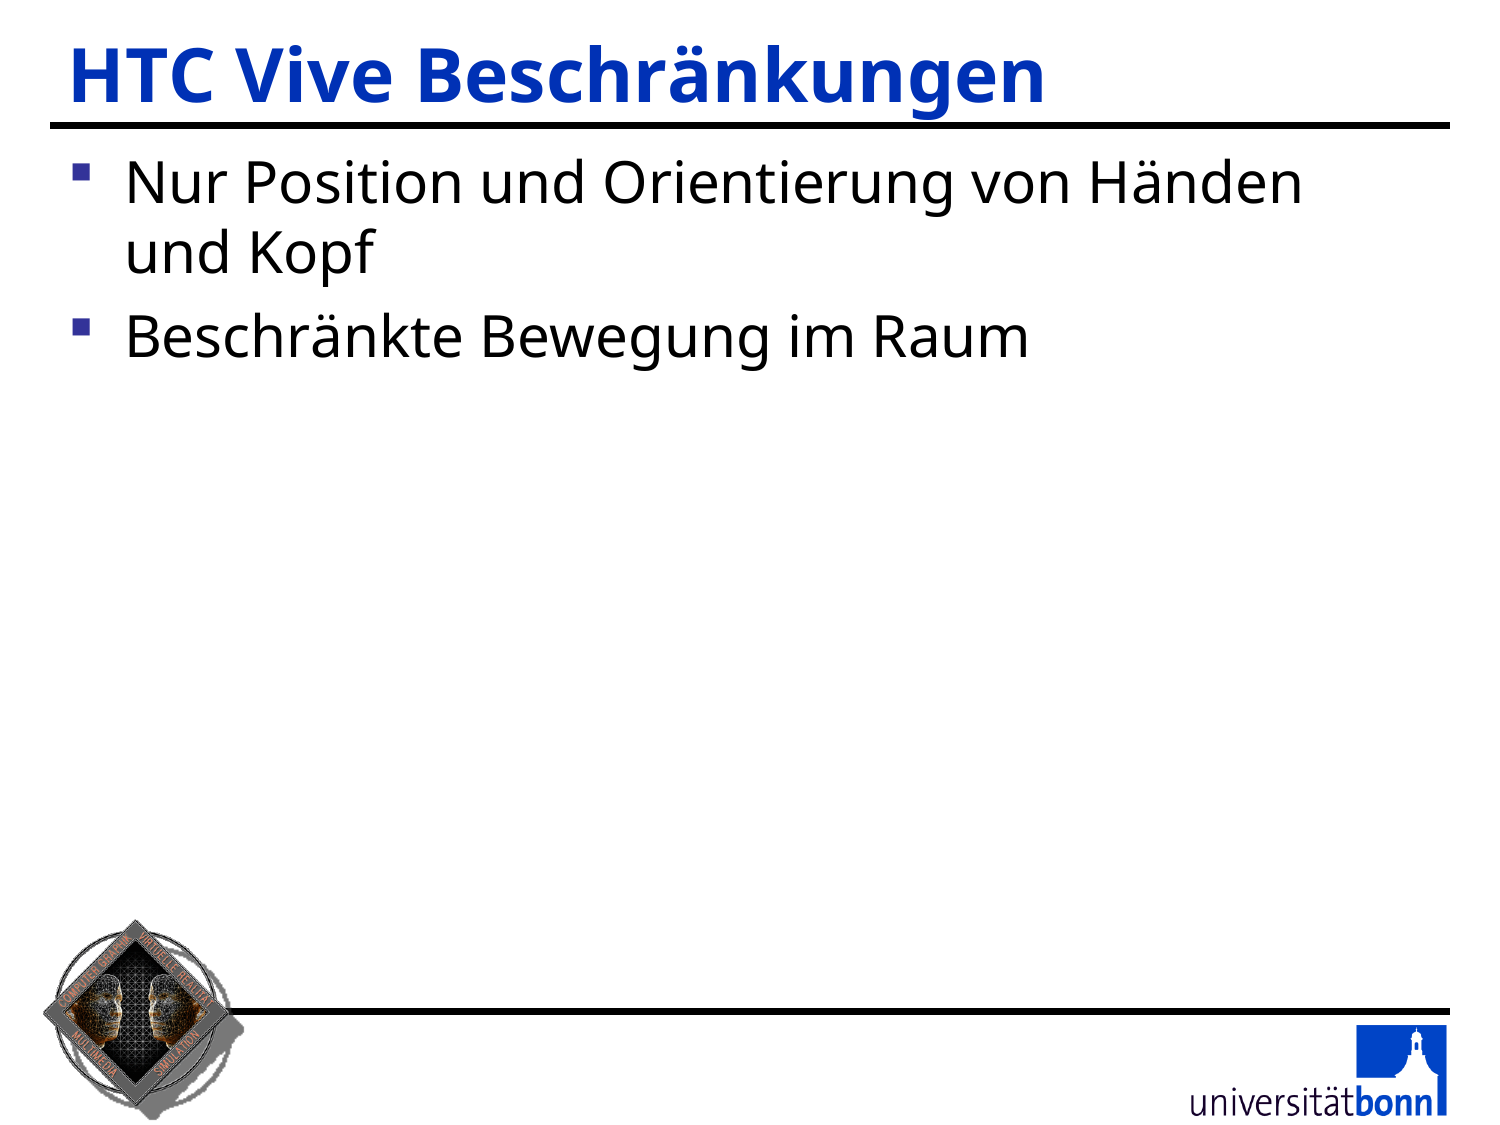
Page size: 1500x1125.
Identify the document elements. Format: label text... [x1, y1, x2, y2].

picture [1189, 1023, 1448, 1117]
title HTC Vive Beschränkungen [53, 18, 1447, 126]
picture [41, 917, 229, 1106]
list Nur Position und Orientierung von Händen und Kopf Beschränkte Bewegung im Raum [53, 137, 1441, 863]
